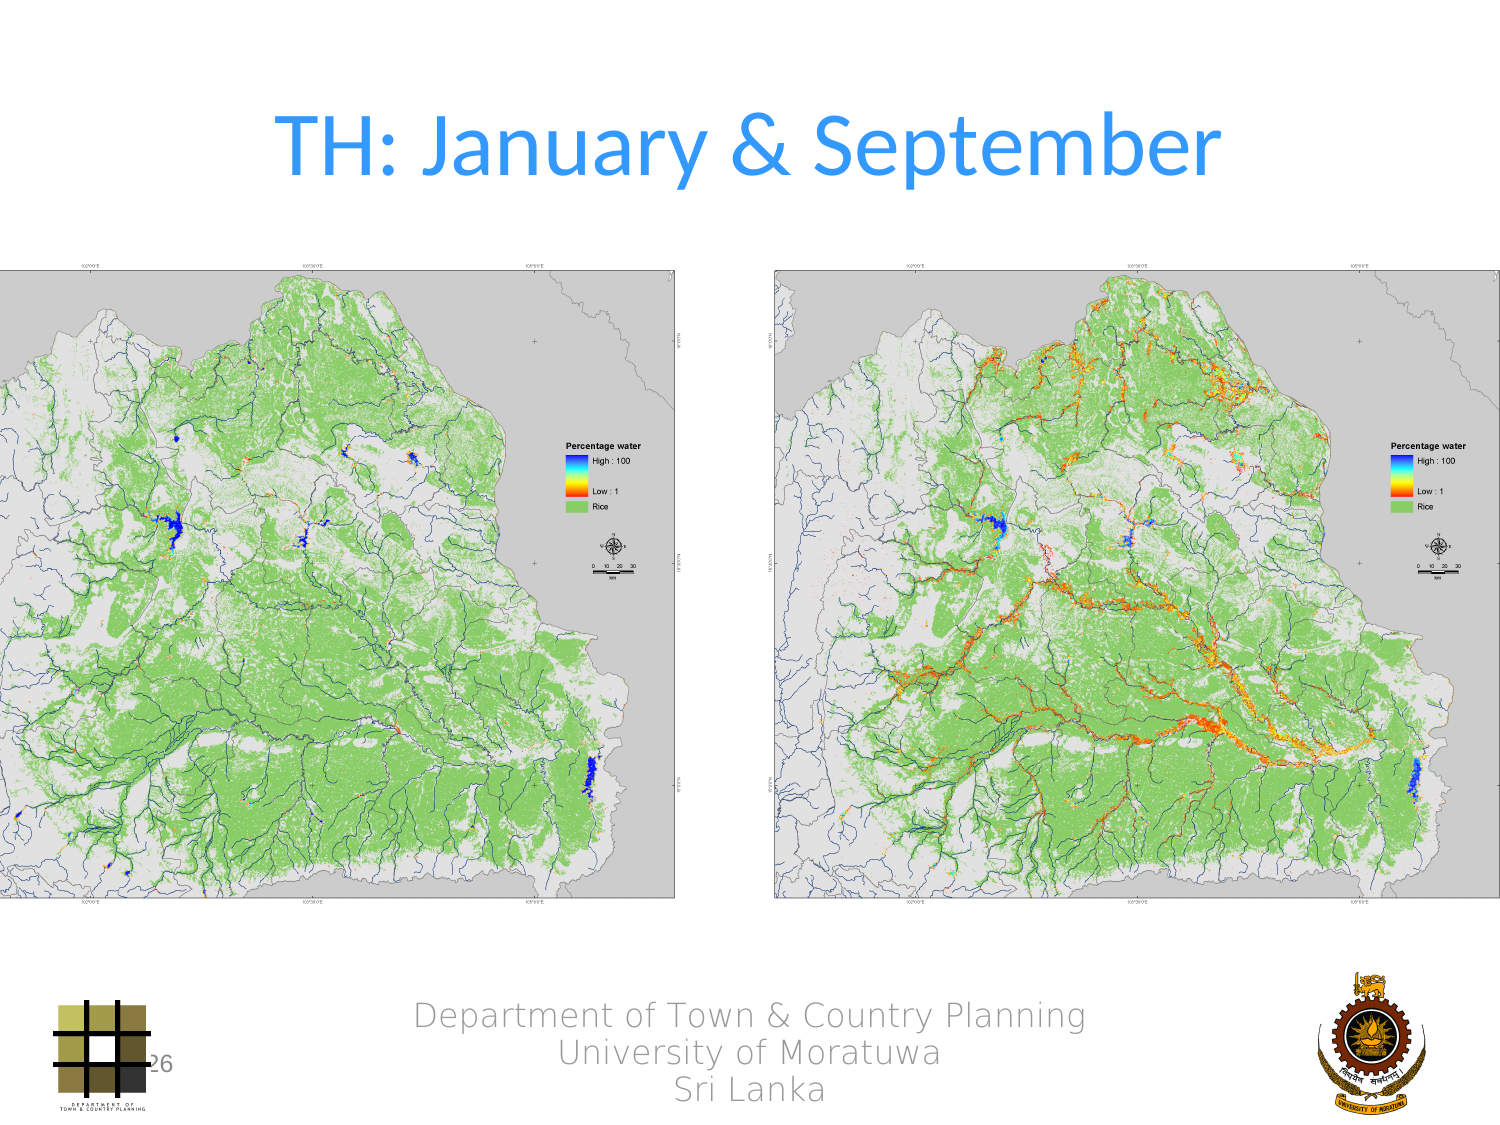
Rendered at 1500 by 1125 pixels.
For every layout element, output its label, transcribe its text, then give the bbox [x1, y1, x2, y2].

title TH: January & September [75, 21, 1426, 257]
picture [0, 258, 687, 907]
picture [53, 1000, 151, 1111]
picture [761, 258, 1500, 907]
picture [1312, 966, 1435, 1125]
